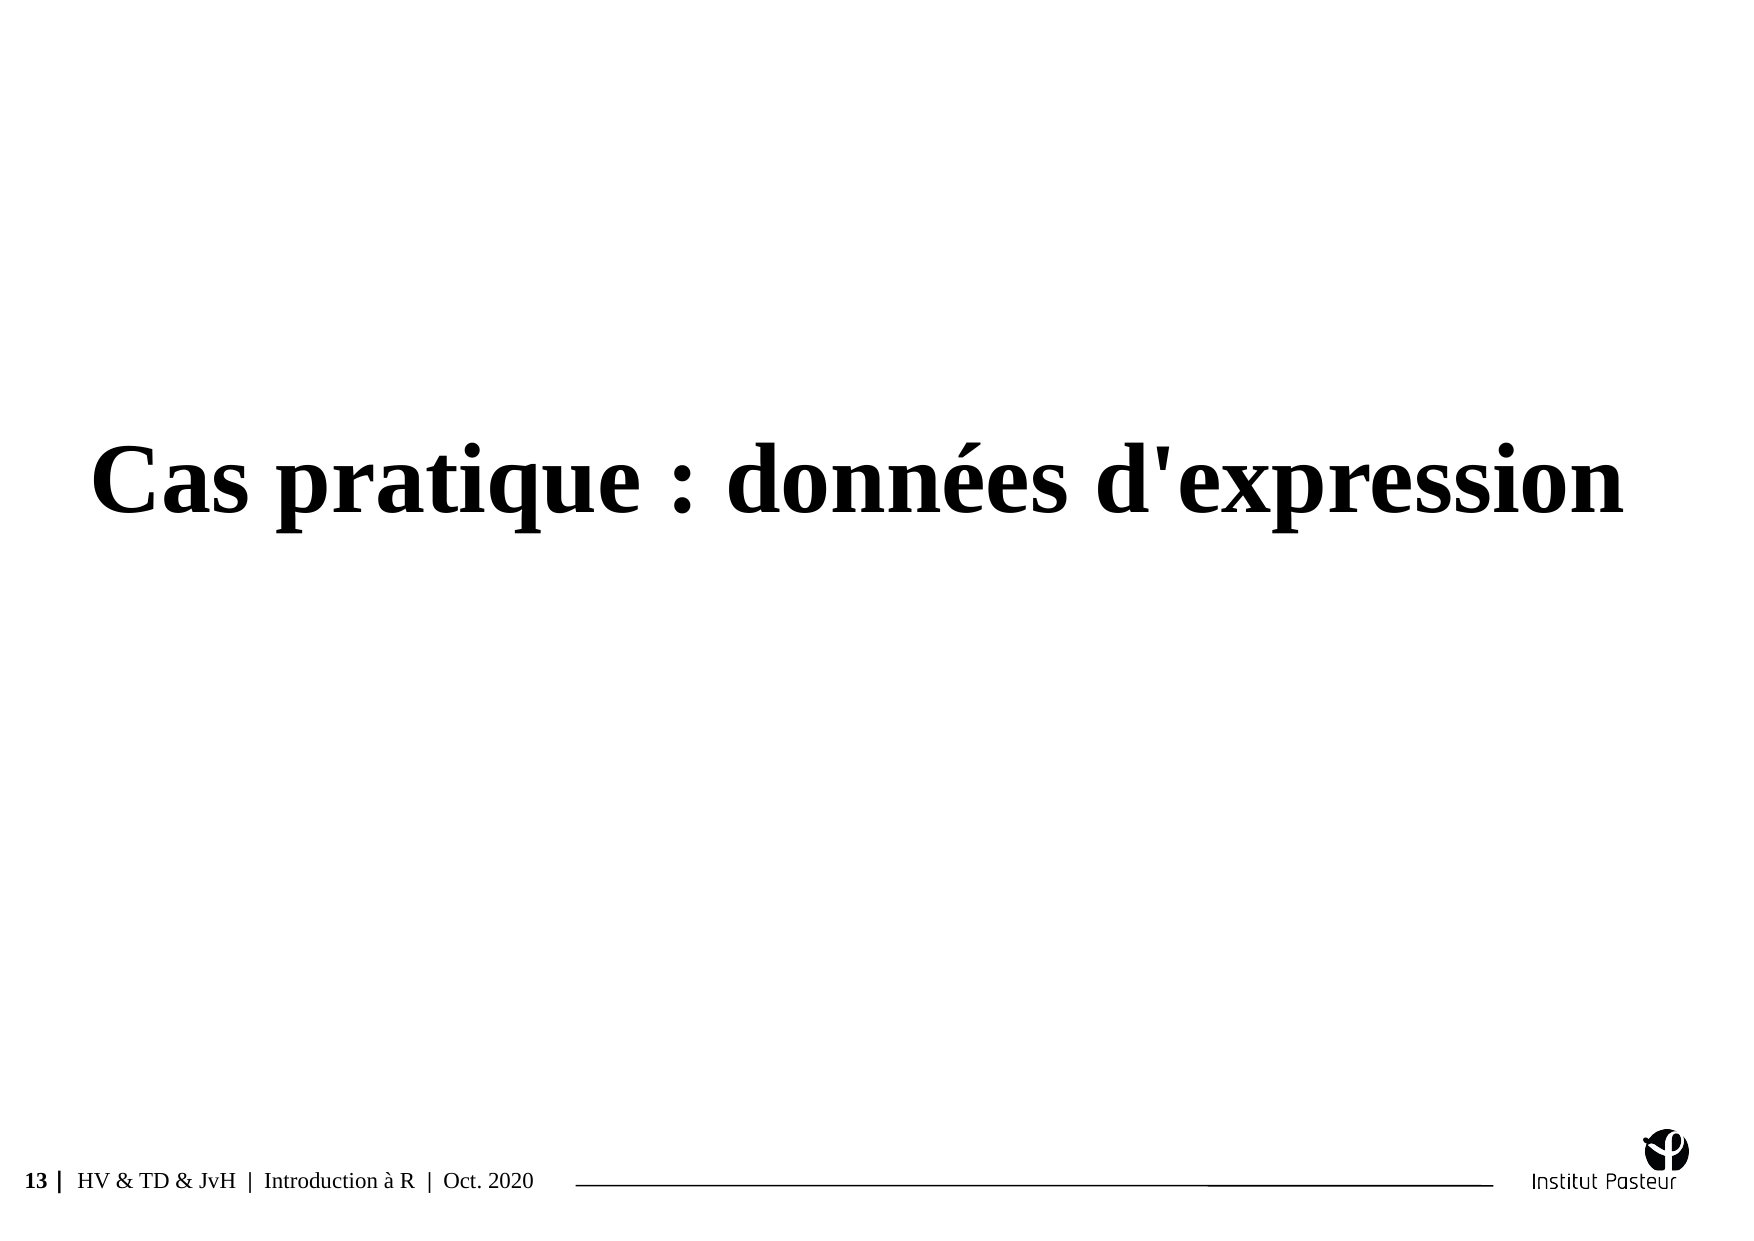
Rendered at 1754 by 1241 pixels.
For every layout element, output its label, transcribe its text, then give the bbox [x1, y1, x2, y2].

picture [1533, 1129, 1689, 1189]
title Cas pratique : données d'expression [75, 414, 1678, 648]
